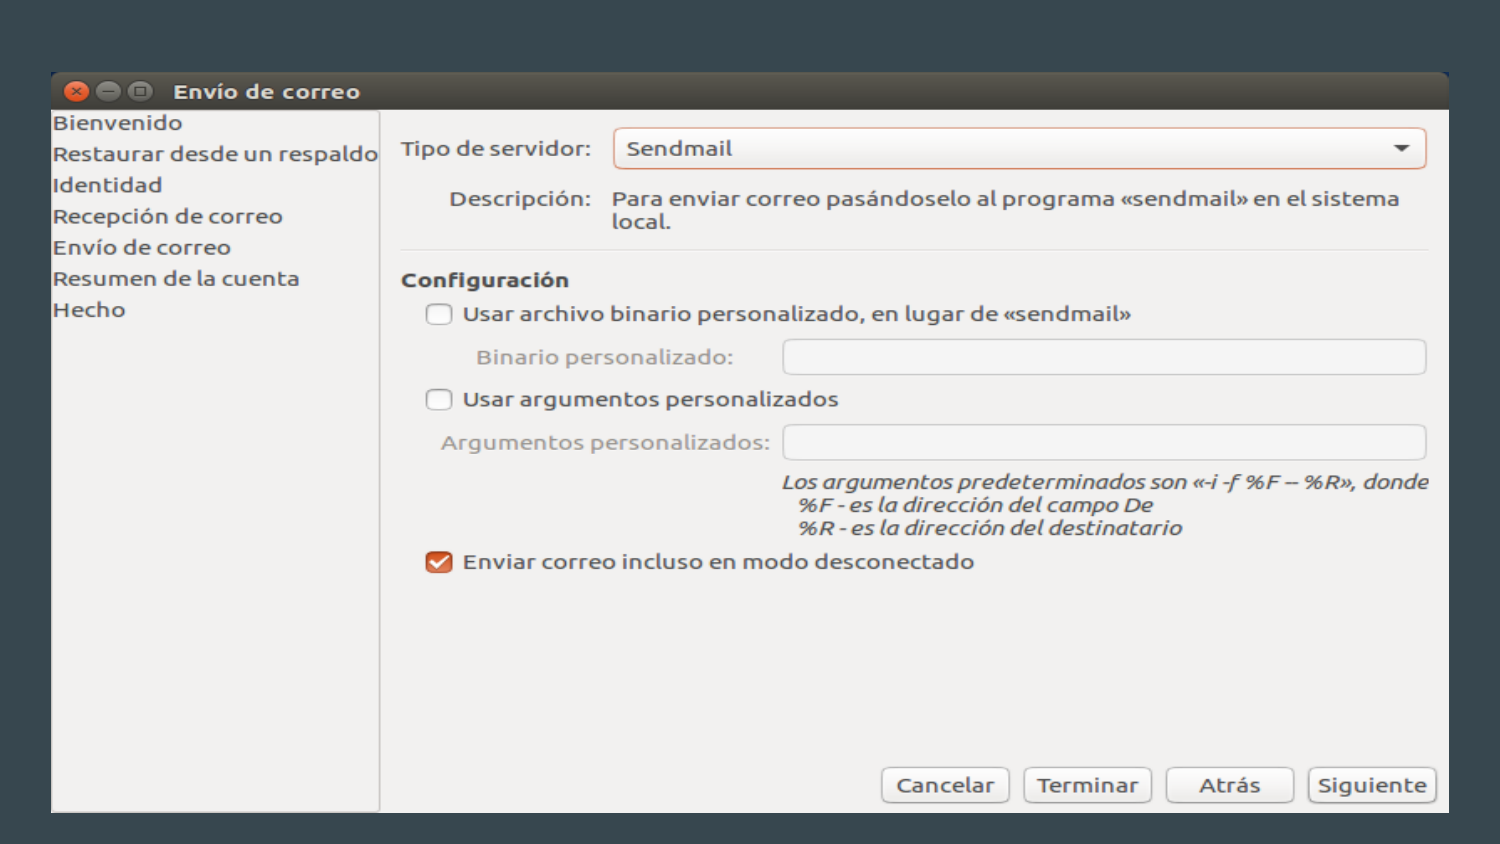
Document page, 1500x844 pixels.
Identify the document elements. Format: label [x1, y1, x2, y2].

picture [51, 72, 1449, 813]
